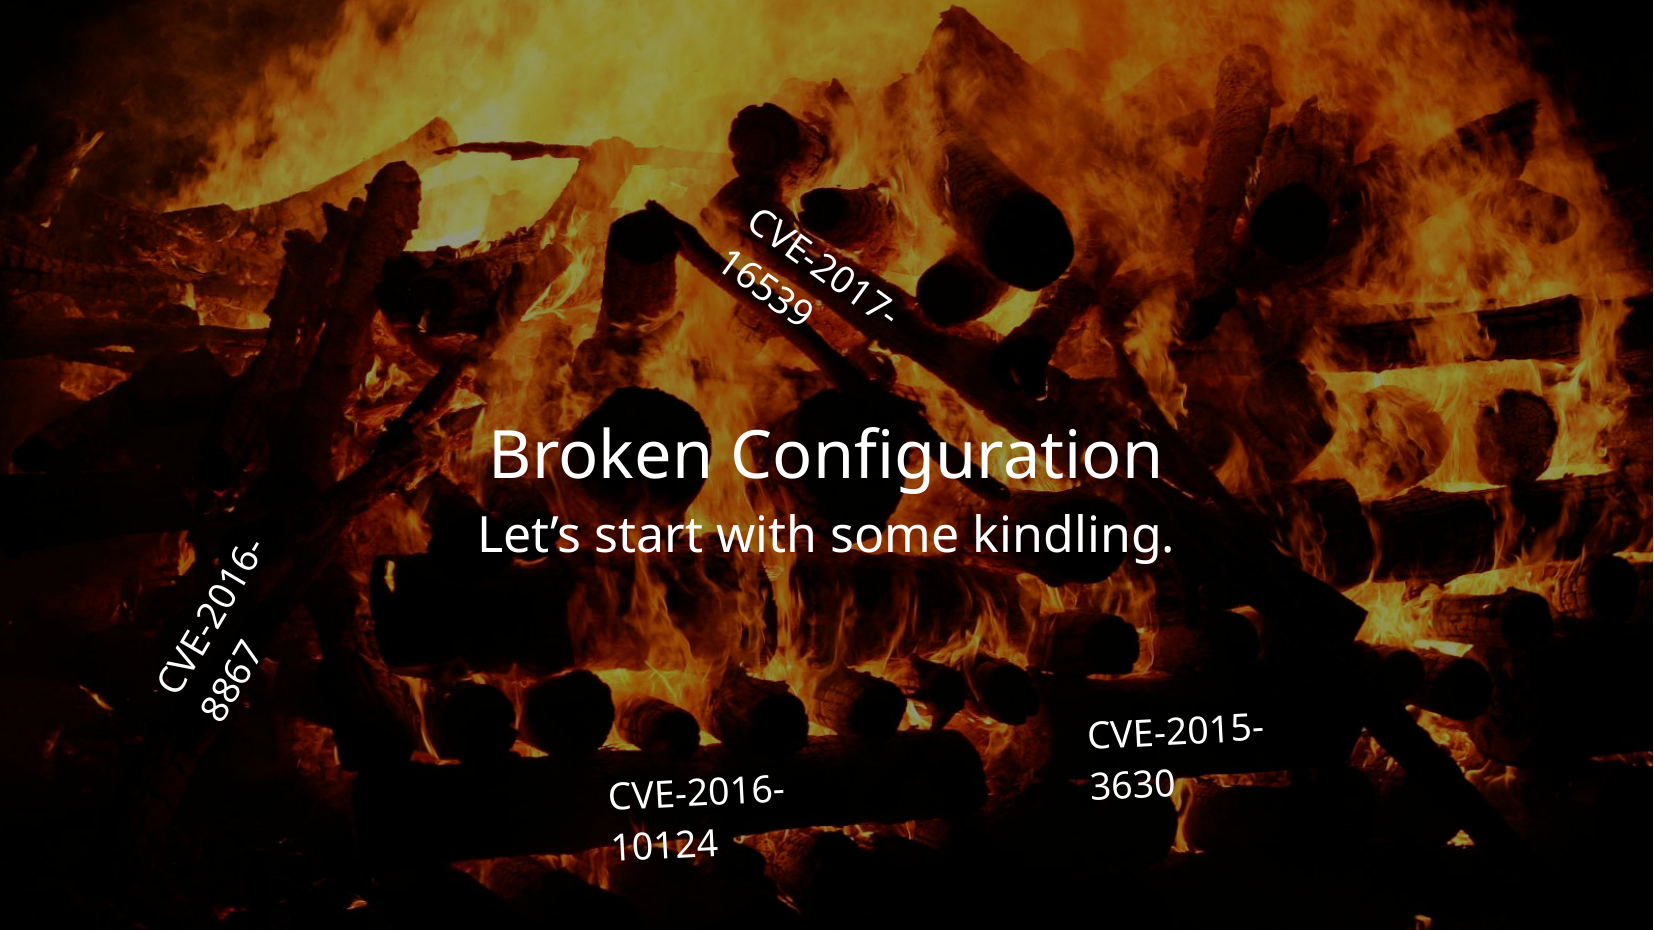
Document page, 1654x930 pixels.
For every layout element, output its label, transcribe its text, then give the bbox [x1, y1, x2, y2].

subtitle Broken Configuration Let’s start with some kindling. [82, 217, 1571, 757]
text_box CVE-2017-16539 [722, 178, 972, 385]
picture [0, 0, 1653, 930]
text_box CVE-2015-3630 [1070, 689, 1317, 769]
text_box CVE-2016-10124 [591, 750, 858, 831]
text_box CVE-2016-8867 [129, 474, 312, 722]
